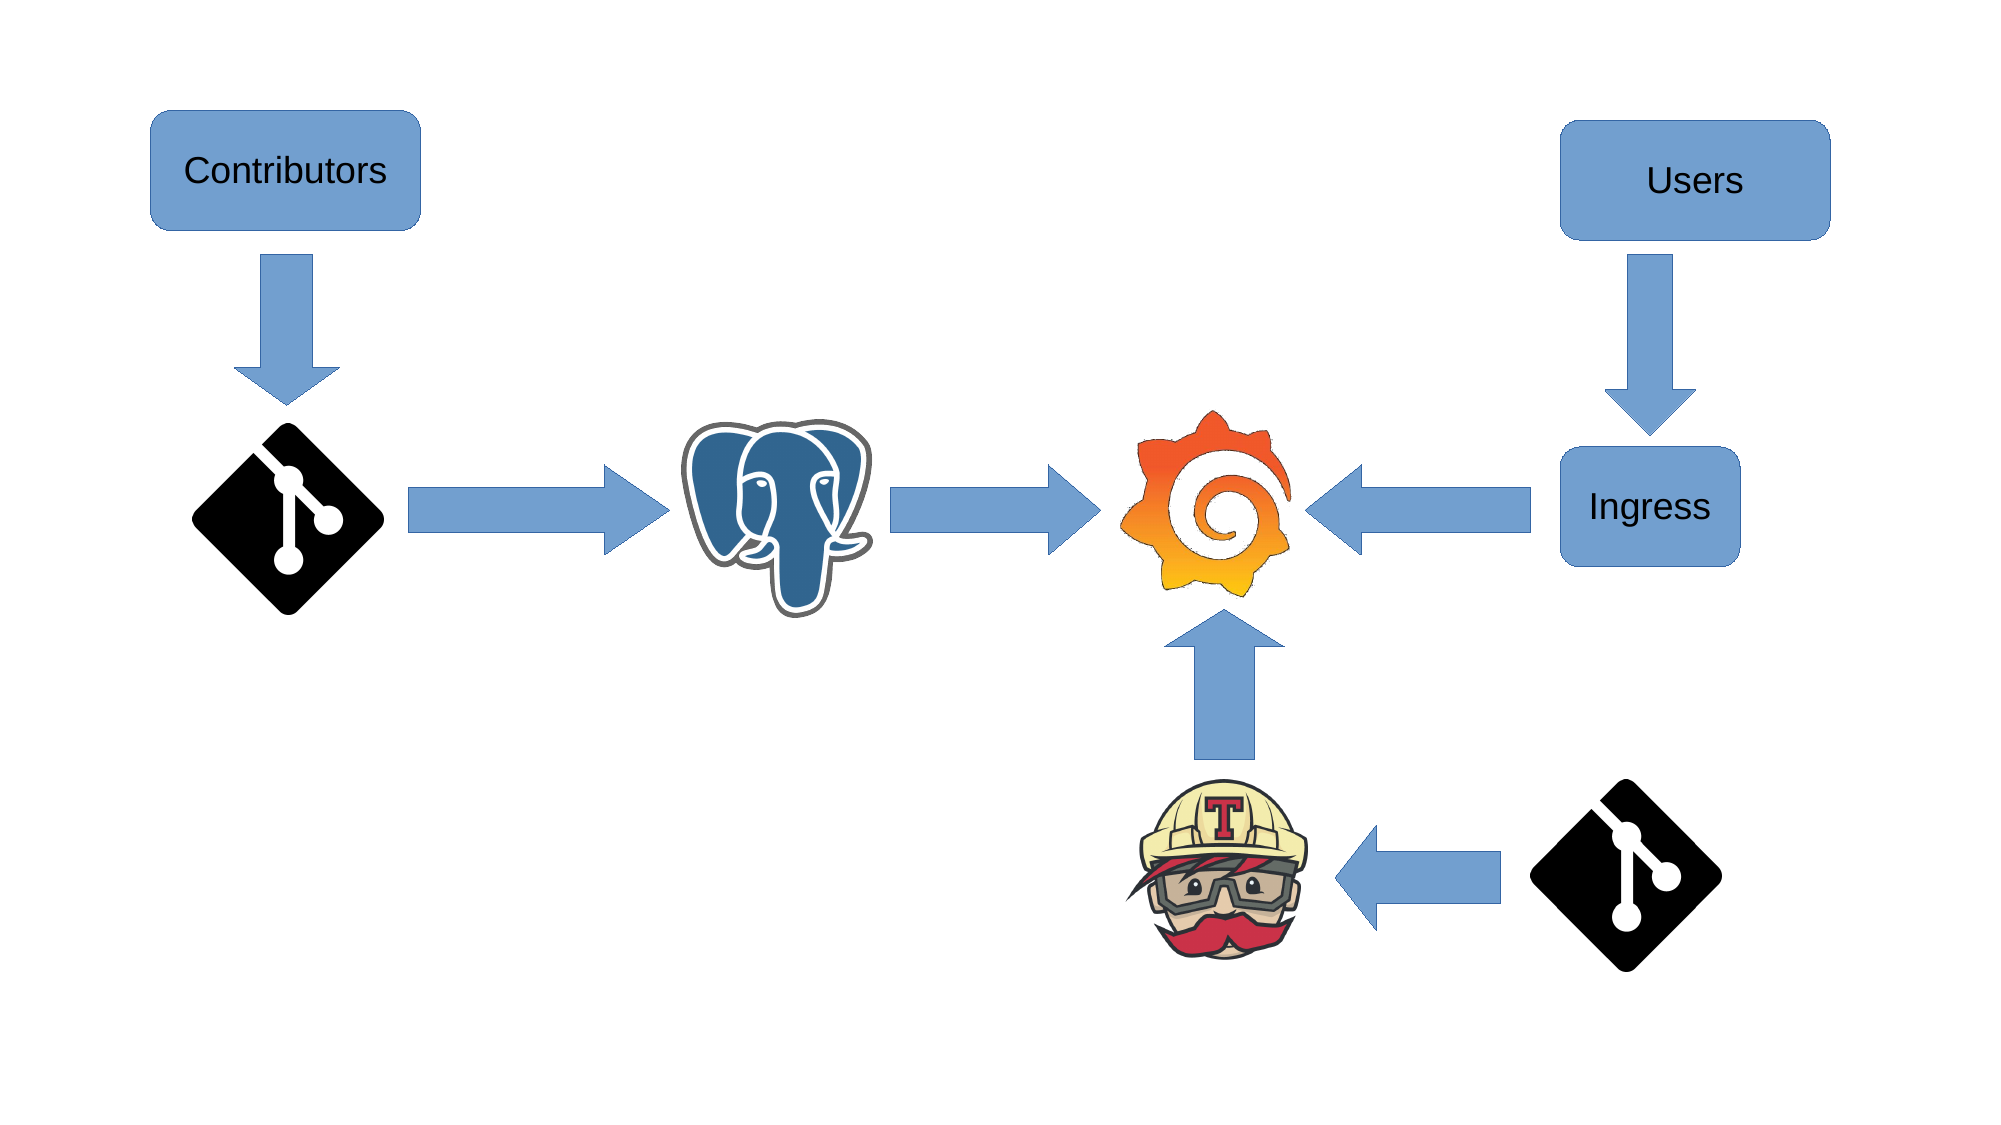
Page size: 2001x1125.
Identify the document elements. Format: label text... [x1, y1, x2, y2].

text_box Contributors [150, 110, 421, 231]
picture [1120, 409, 1293, 599]
text_box [1305, 464, 1531, 555]
text_box Users [1560, 120, 1831, 241]
picture [681, 419, 873, 618]
picture [1125, 779, 1308, 961]
text_box [1164, 609, 1285, 760]
picture [1530, 779, 1722, 972]
picture [192, 423, 384, 616]
text_box [1605, 254, 1696, 436]
text_box Ingress [1560, 446, 1741, 567]
text_box [234, 254, 340, 406]
text_box [890, 464, 1101, 555]
text_box [1335, 825, 1501, 931]
text_box [408, 464, 670, 555]
